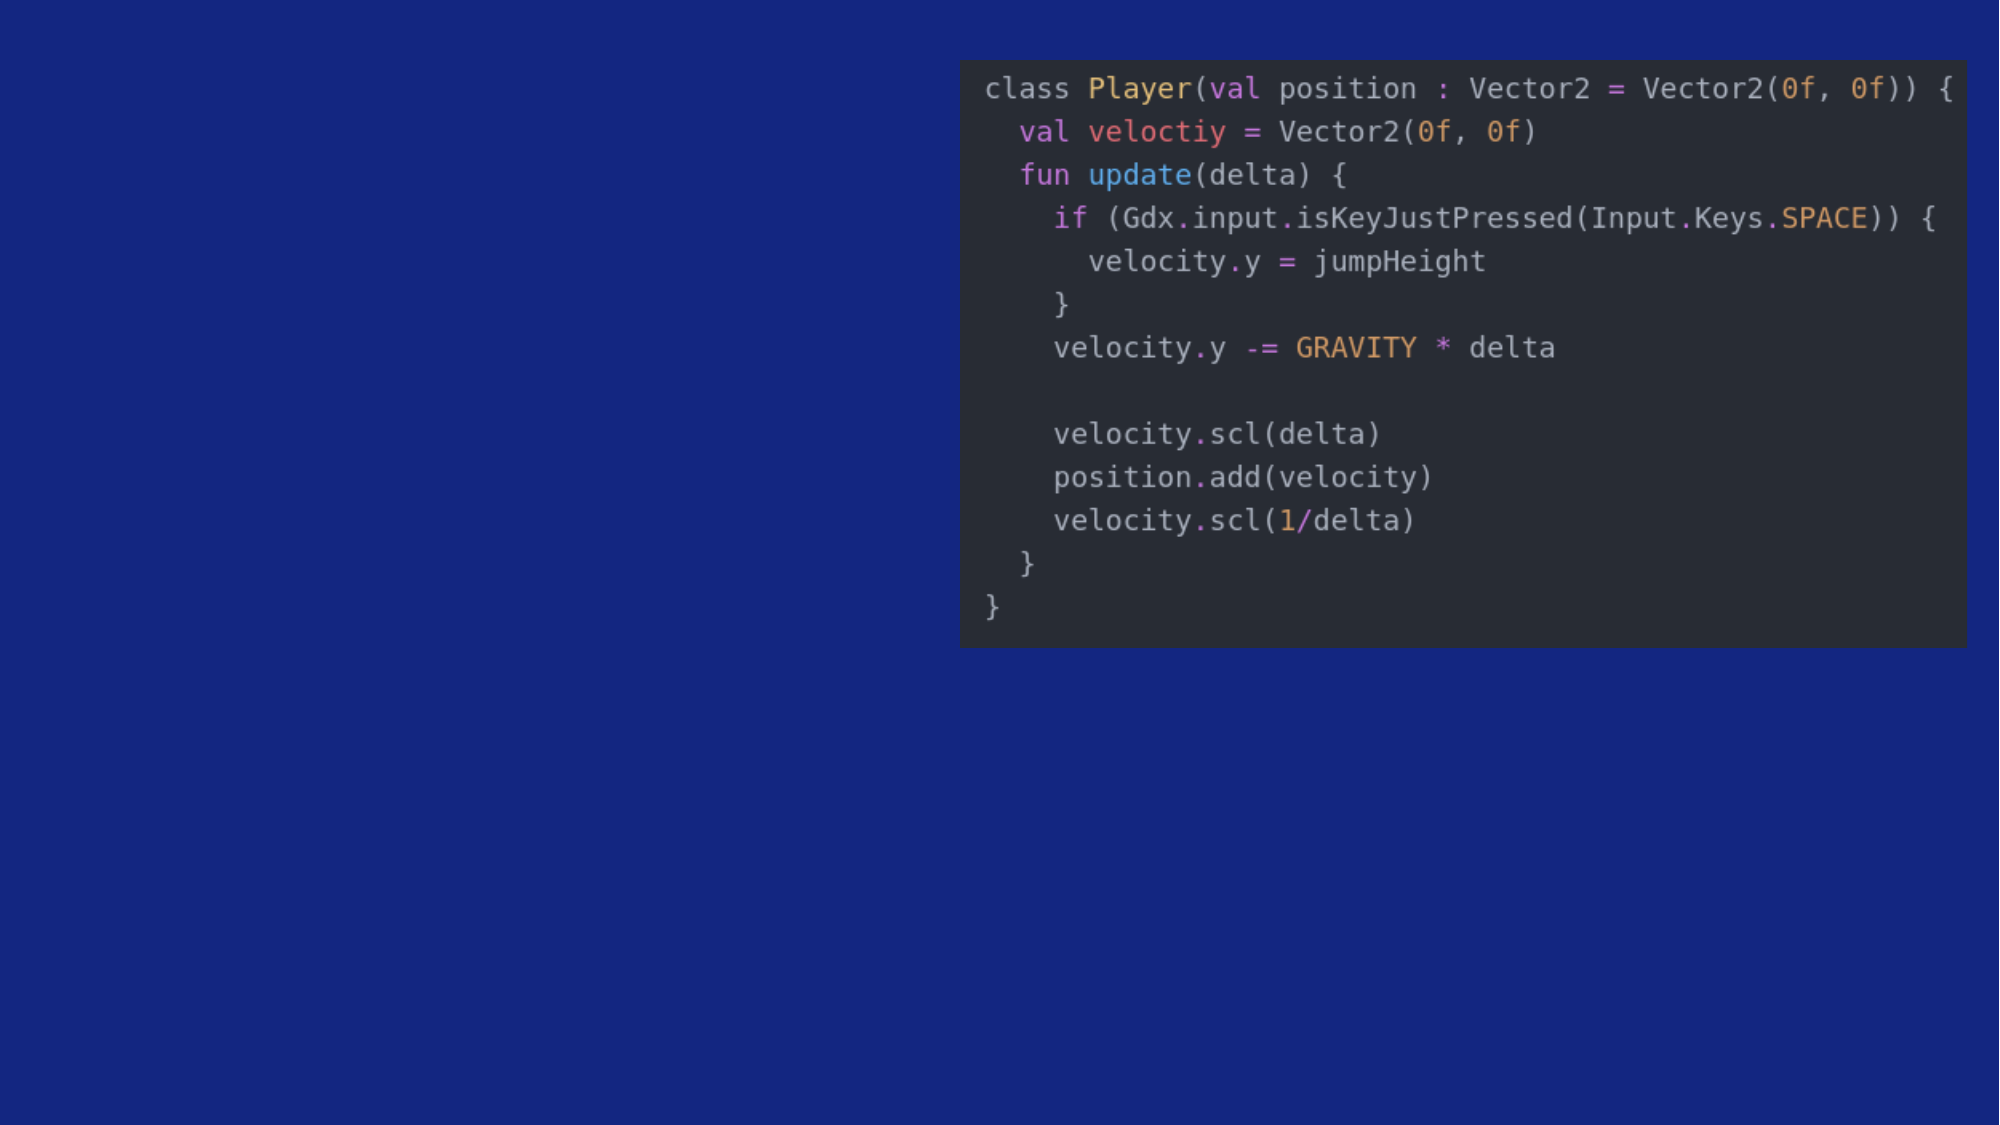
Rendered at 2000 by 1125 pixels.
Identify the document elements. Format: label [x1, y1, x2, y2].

picture [960, 60, 1968, 648]
